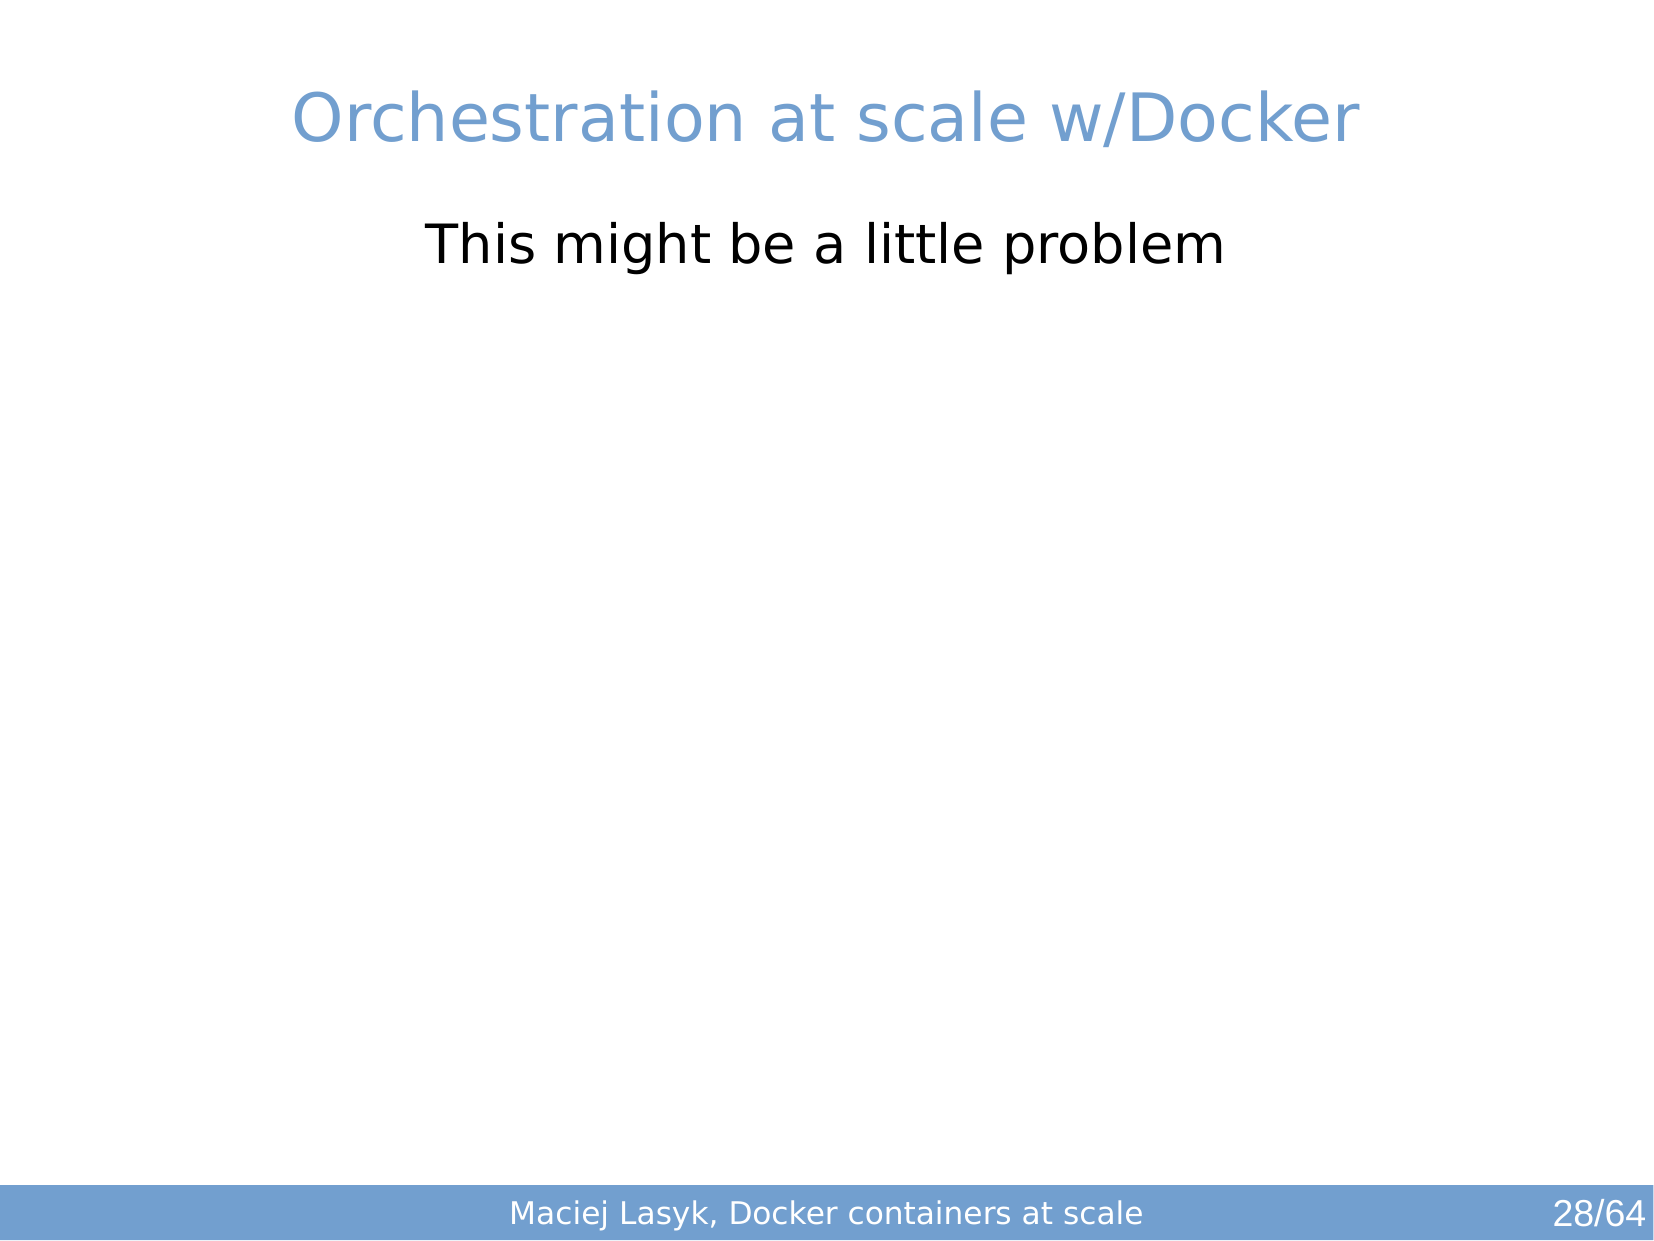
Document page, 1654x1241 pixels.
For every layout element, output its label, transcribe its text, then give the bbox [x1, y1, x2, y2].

text_box [0, 1185, 1527, 1241]
text_box Orchestration at scale w/Docker [277, 72, 1377, 166]
text_box This might be a little problem [410, 205, 1243, 511]
text_box 28/64 [1527, 1185, 1654, 1241]
text_box Maciej Lasyk, Docker containers at scale [494, 1188, 1160, 1240]
